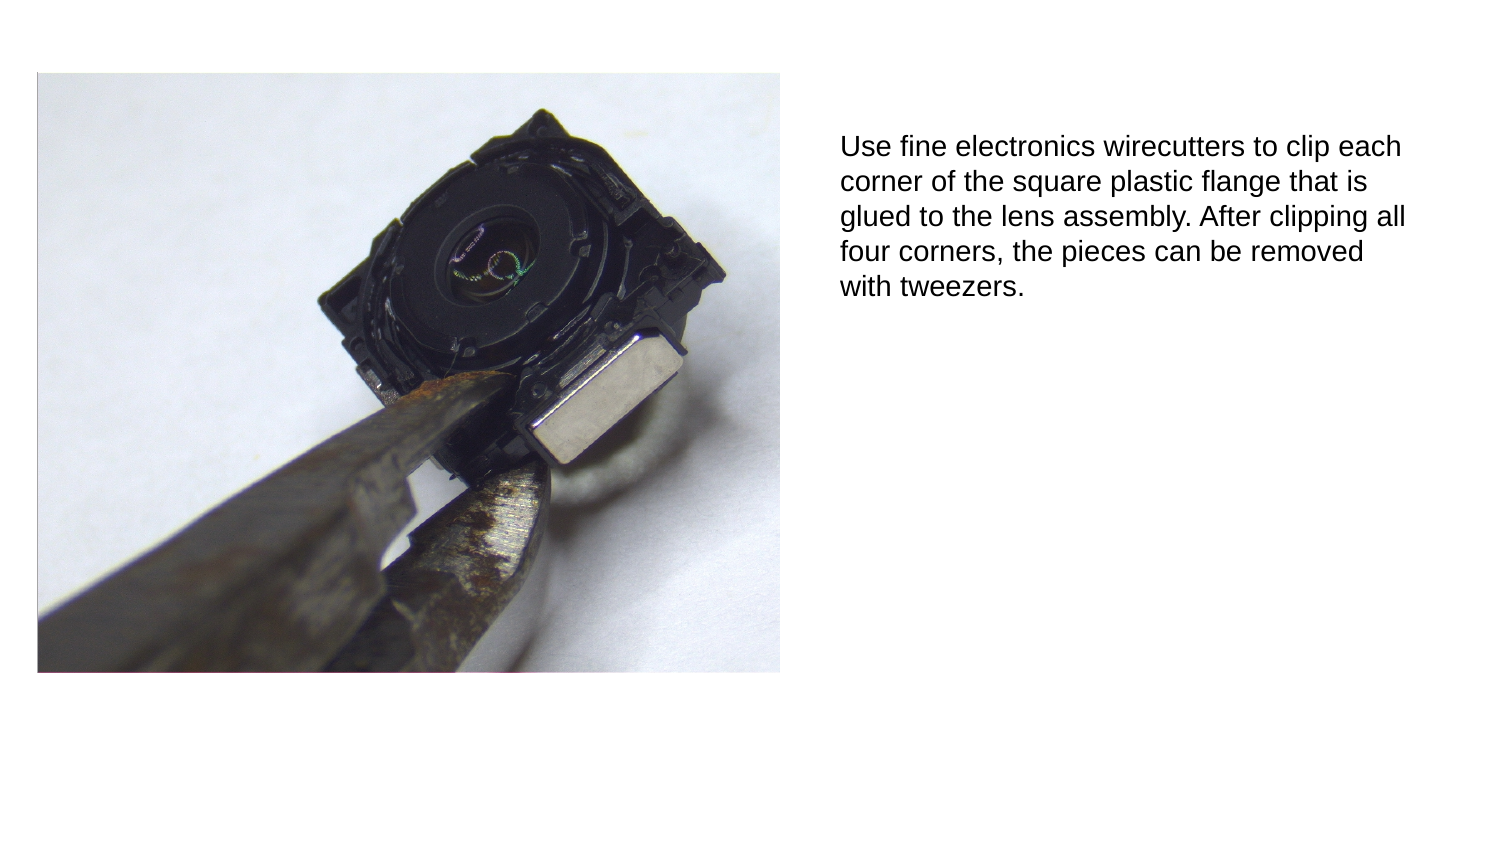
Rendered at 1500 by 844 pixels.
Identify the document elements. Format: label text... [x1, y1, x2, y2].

text_box Use fine electronics wirecutters to clip each corner of the square plastic flange that is glued to the lens assembly. After clipping all four corners, the pieces can be removed with tweezers. [825, 112, 1426, 318]
picture [37, 72, 780, 673]
